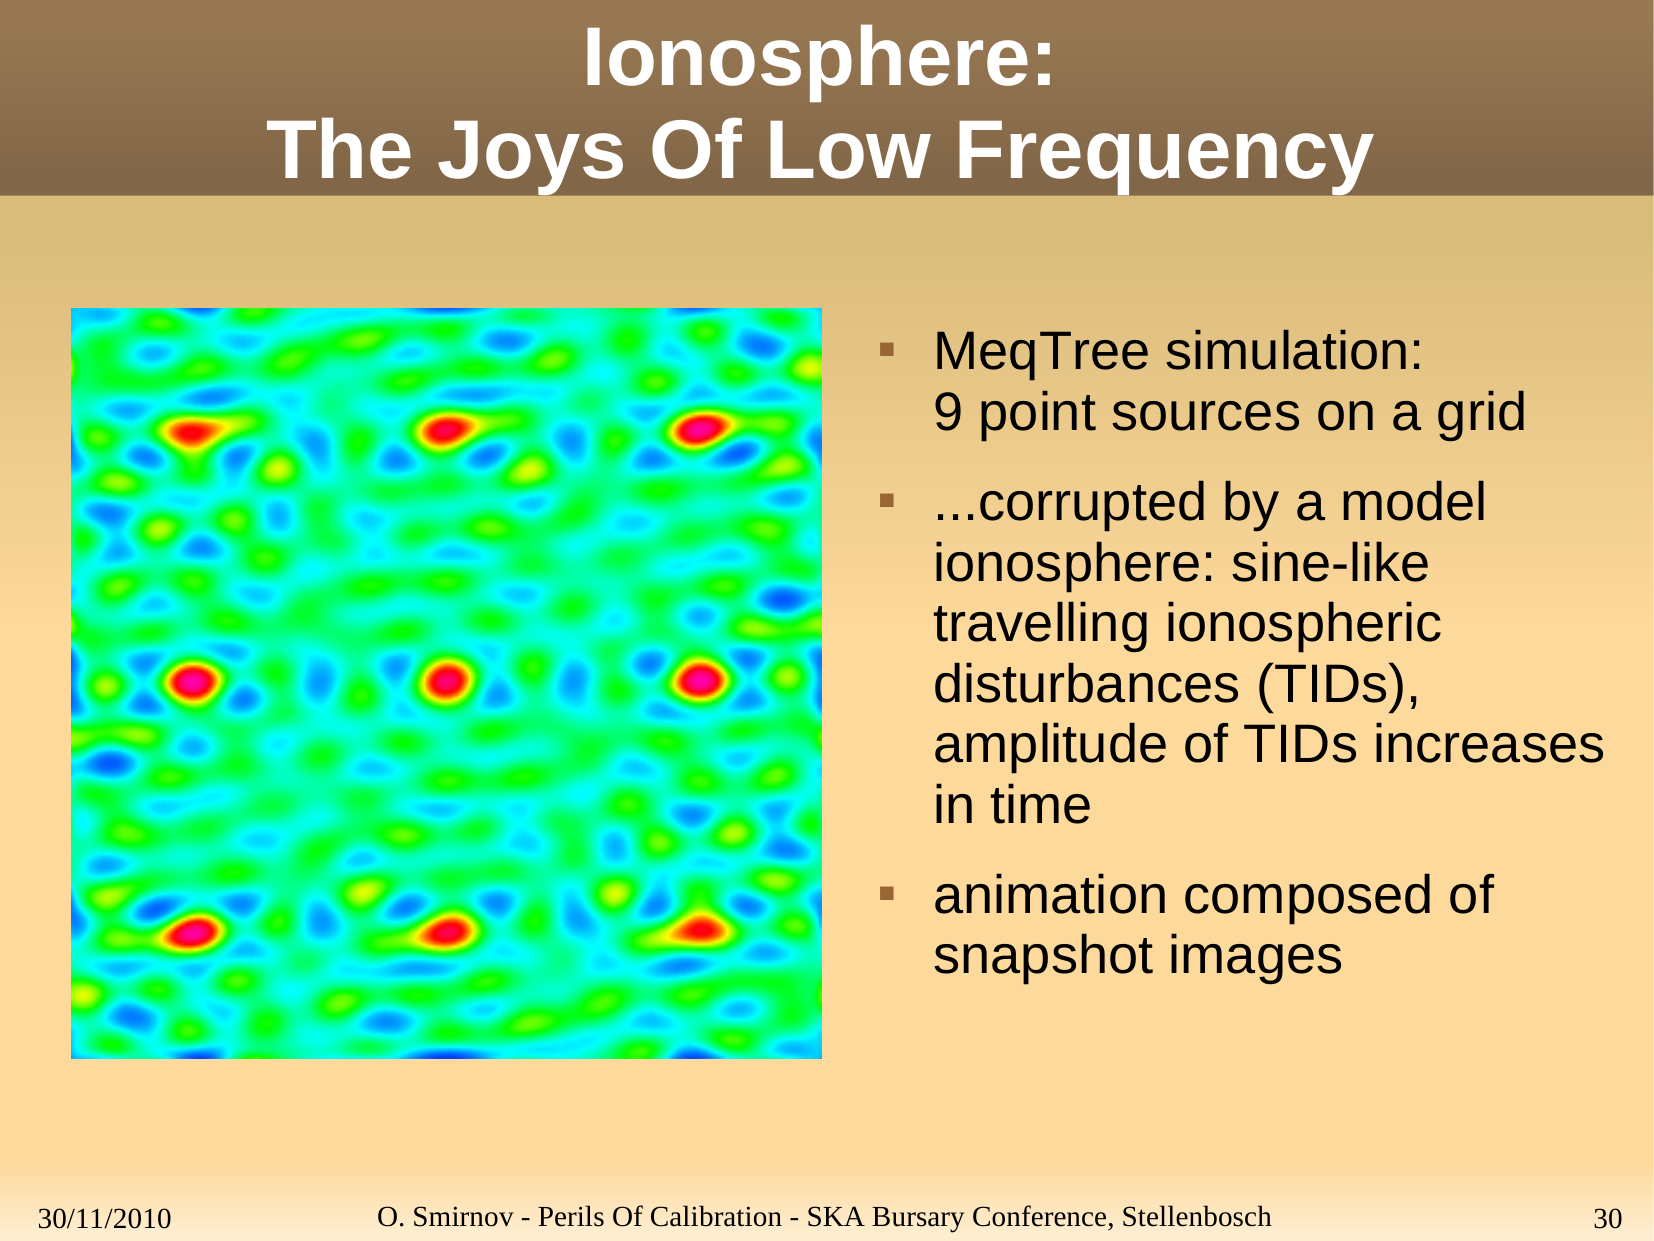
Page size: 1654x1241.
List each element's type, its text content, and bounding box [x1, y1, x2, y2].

picture [0, 0, 1654, 1241]
list MeqTree simulation: 9 point sources on a grid ...corrupted by a model ionosphere: sine-like travelling ionospheric disturbances (TIDs), amplitude of TIDs increases in time animation composed of snapshot images [862, 320, 1613, 1088]
title Ionosphere: The Joys Of Low Frequency [76, 0, 1565, 208]
